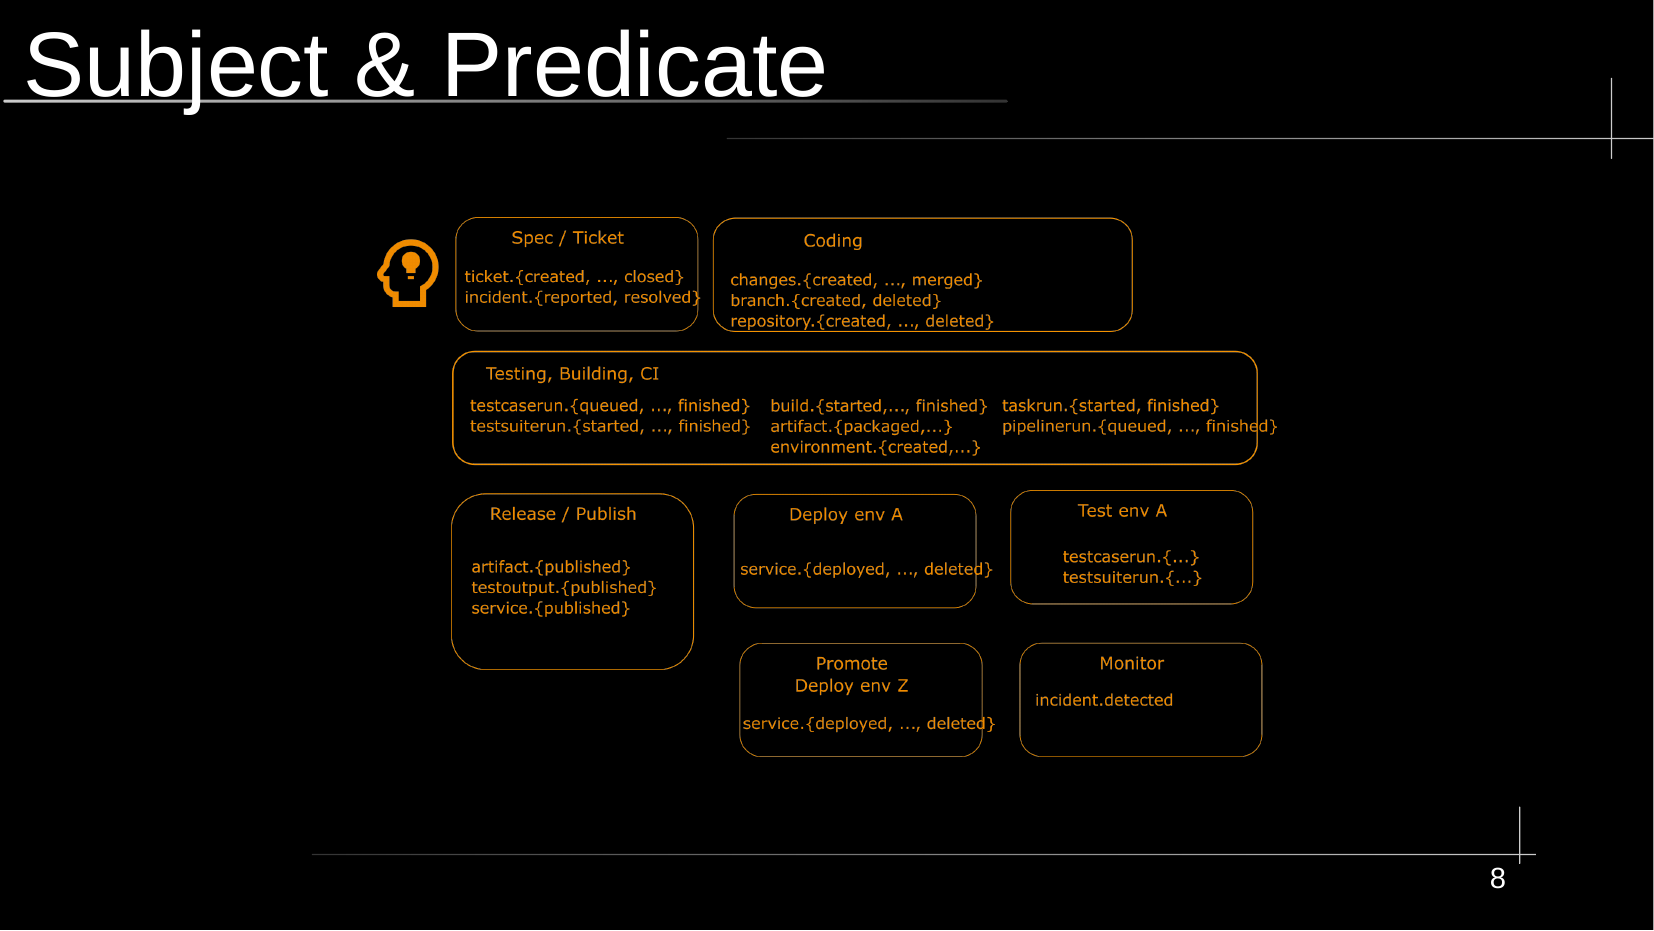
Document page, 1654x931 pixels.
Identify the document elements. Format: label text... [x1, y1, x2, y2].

picture [377, 217, 1277, 758]
title Subject & Predicate [23, 11, 1589, 119]
